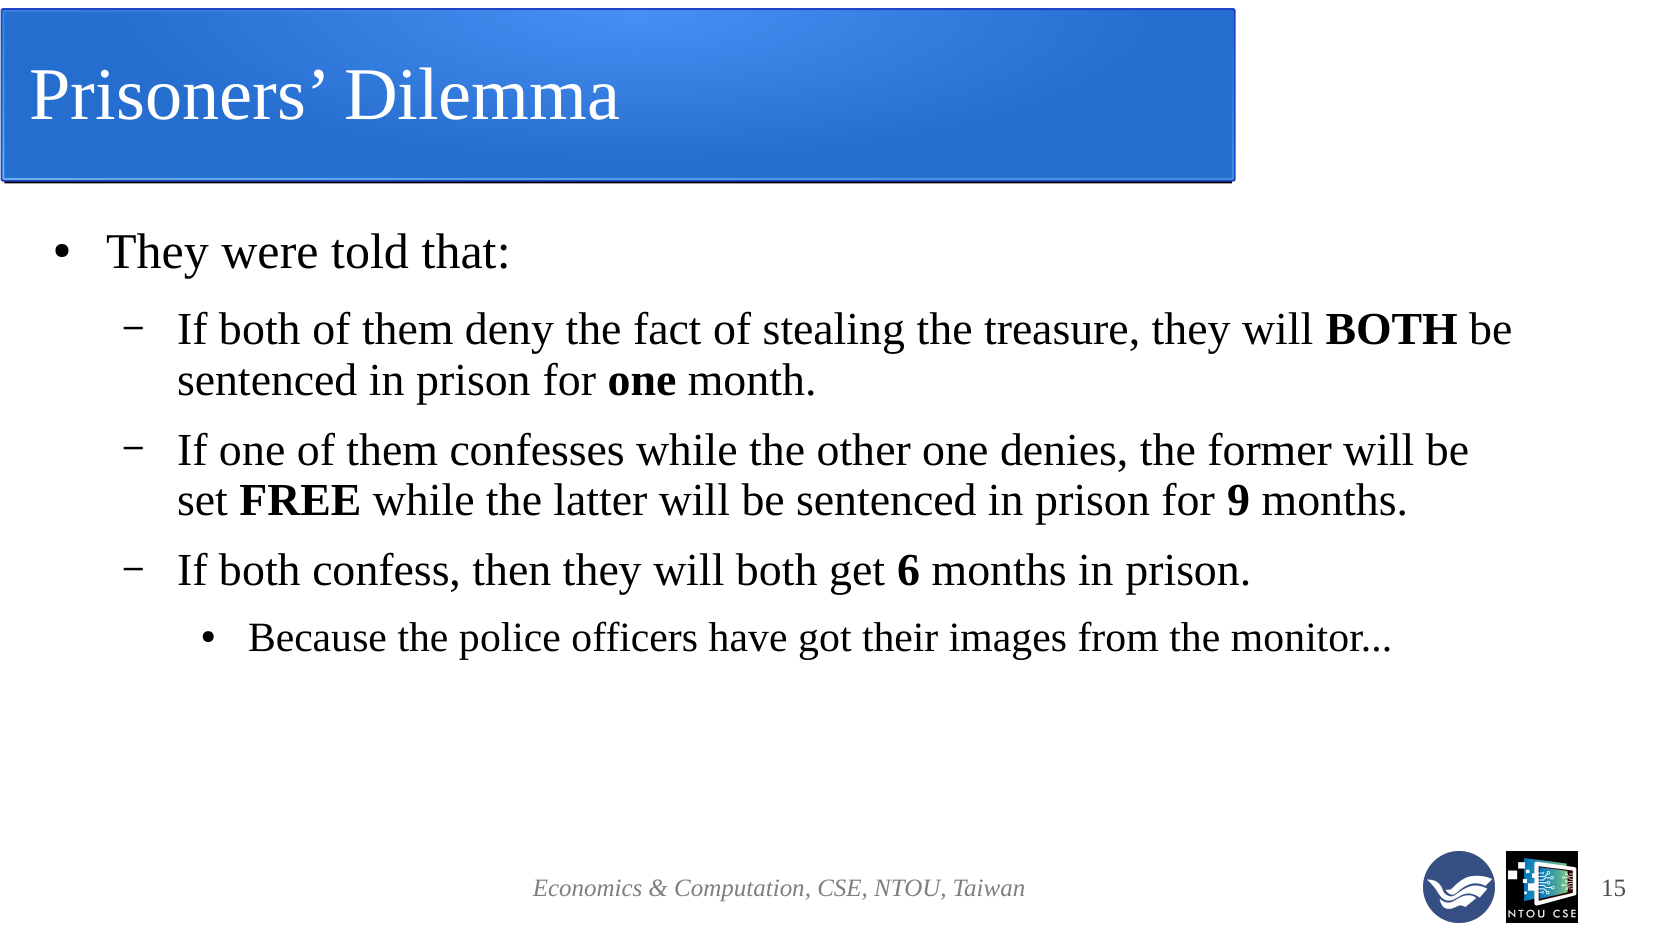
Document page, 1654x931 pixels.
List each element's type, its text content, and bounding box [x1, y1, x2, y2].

picture [1506, 851, 1578, 923]
picture [1423, 851, 1495, 923]
title Prisoners’ Dilemma [29, 17, 1138, 172]
list They were told that: If both of them deny the fact of stealing the treasure, they will BOTH be sentenced in prison for one month. If one of them confesses while the other one denies, the former will be set FREE while the latter will be sentenced in prison for 9 months. If both confess, then they will both get 6 months in prison. Because the police officers have got their images from the monitor... [35, 224, 1524, 818]
